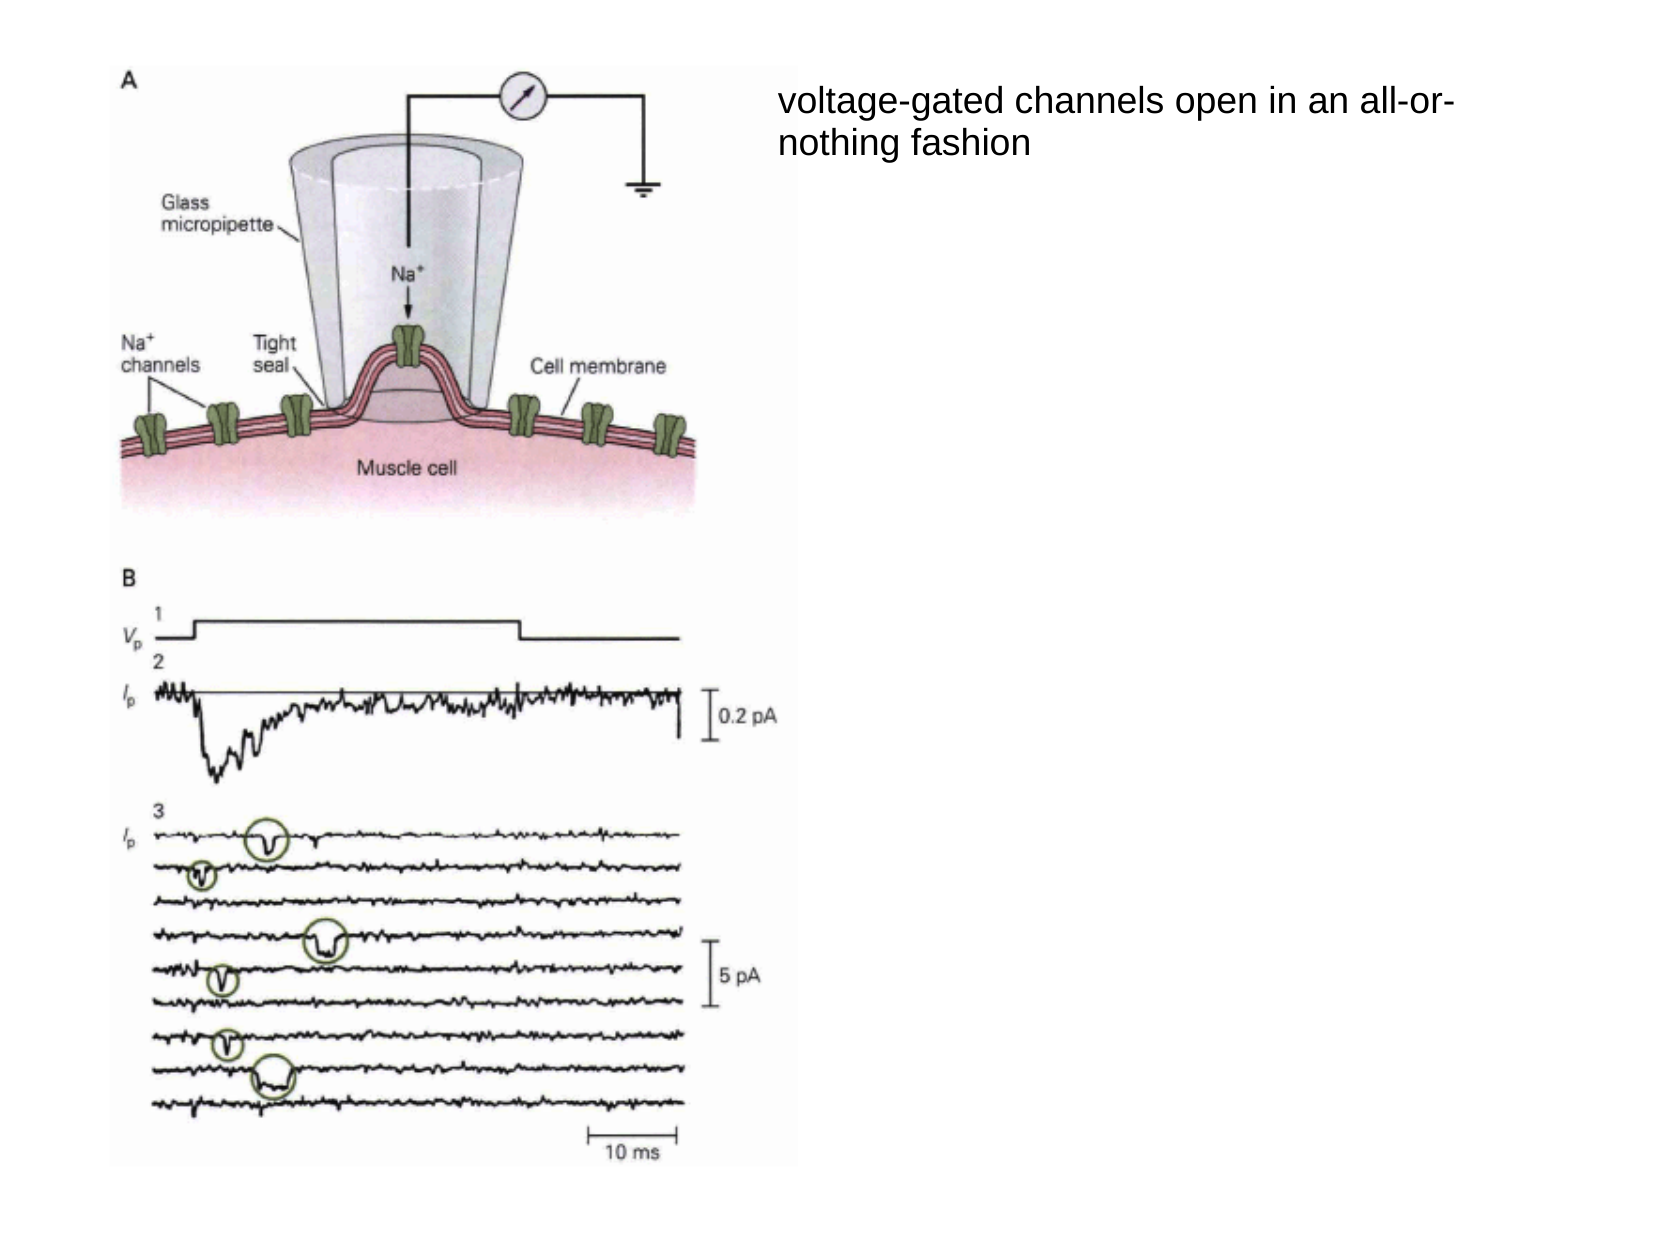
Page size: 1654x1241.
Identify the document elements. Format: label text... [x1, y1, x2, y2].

picture [62, 44, 798, 1178]
text_box voltage-gated channels open in an all-or-nothing fashion [763, 72, 1585, 171]
